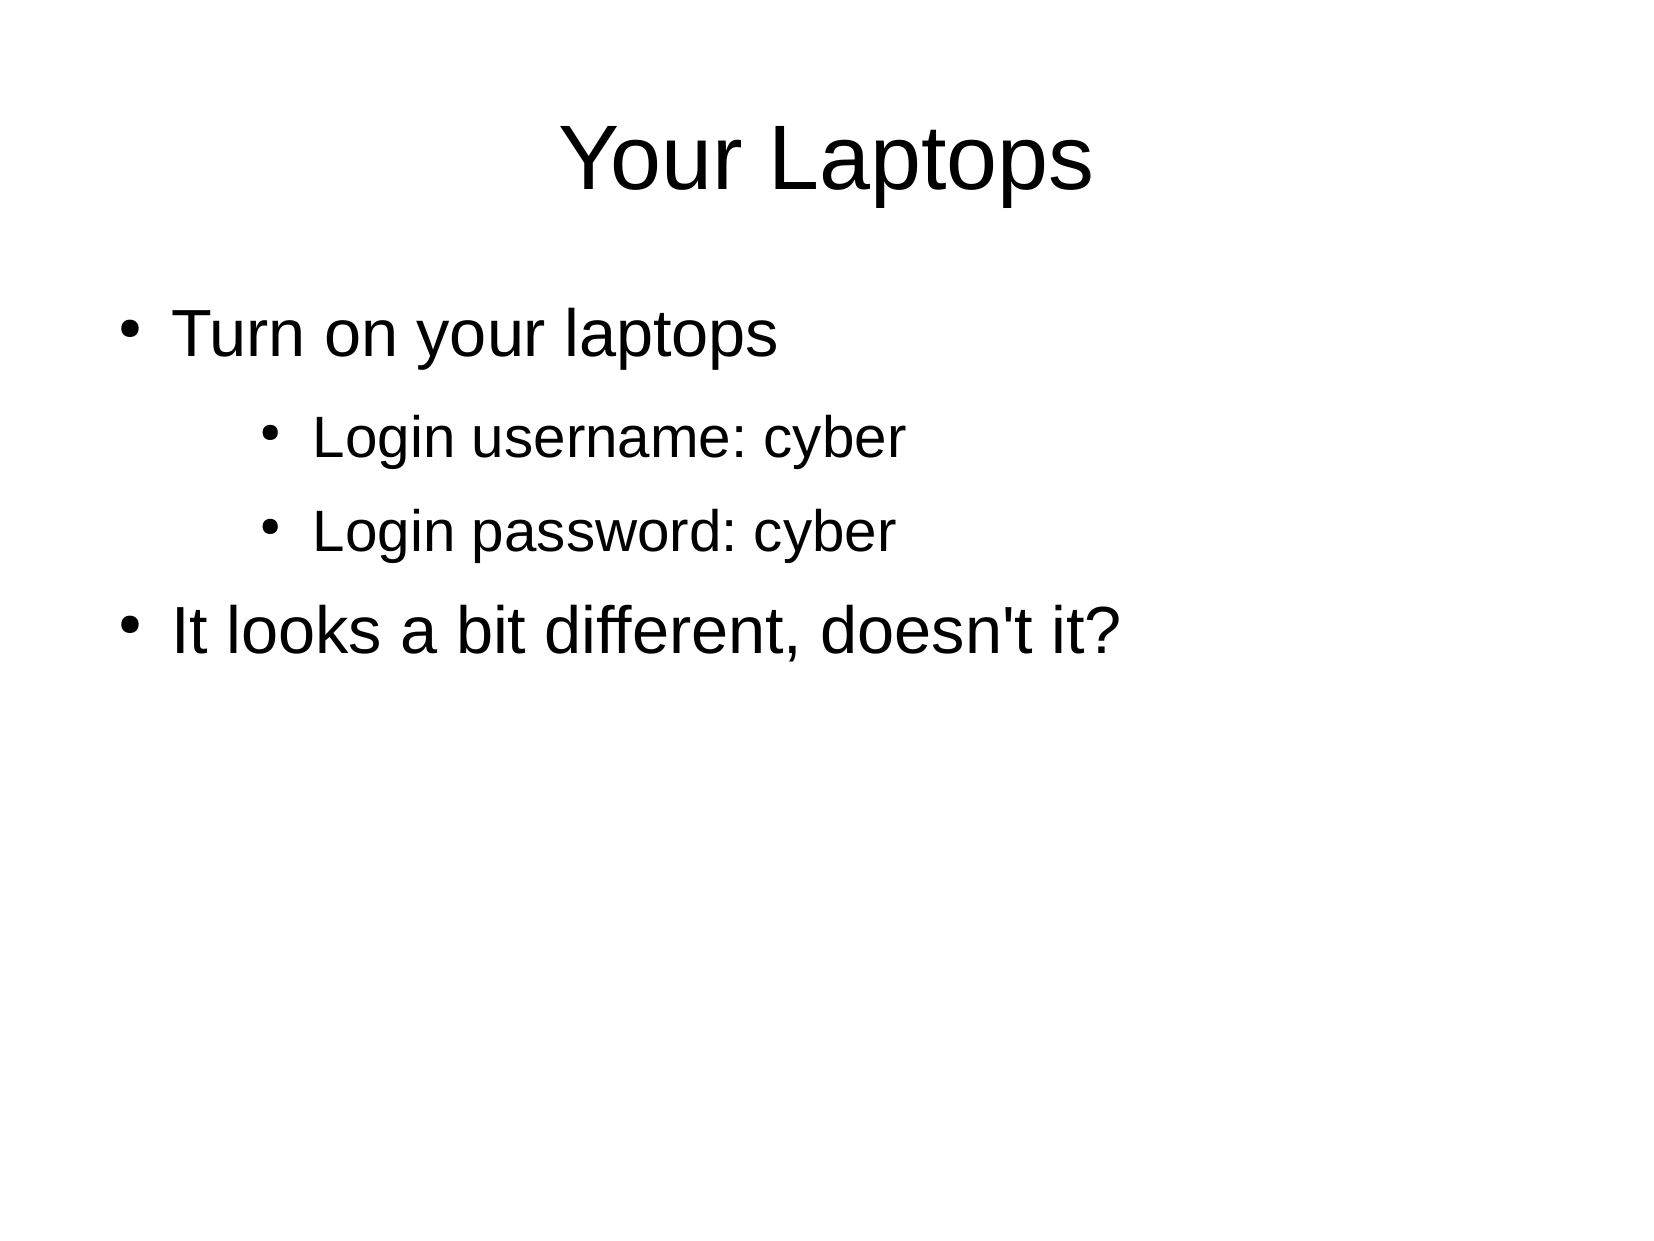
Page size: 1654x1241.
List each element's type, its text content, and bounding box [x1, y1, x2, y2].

list Turn on your laptops Login username: cyber Login password: cyber It looks a bit different, doesn't it? [82, 290, 1571, 1109]
title Your Laptops [82, 49, 1571, 257]
